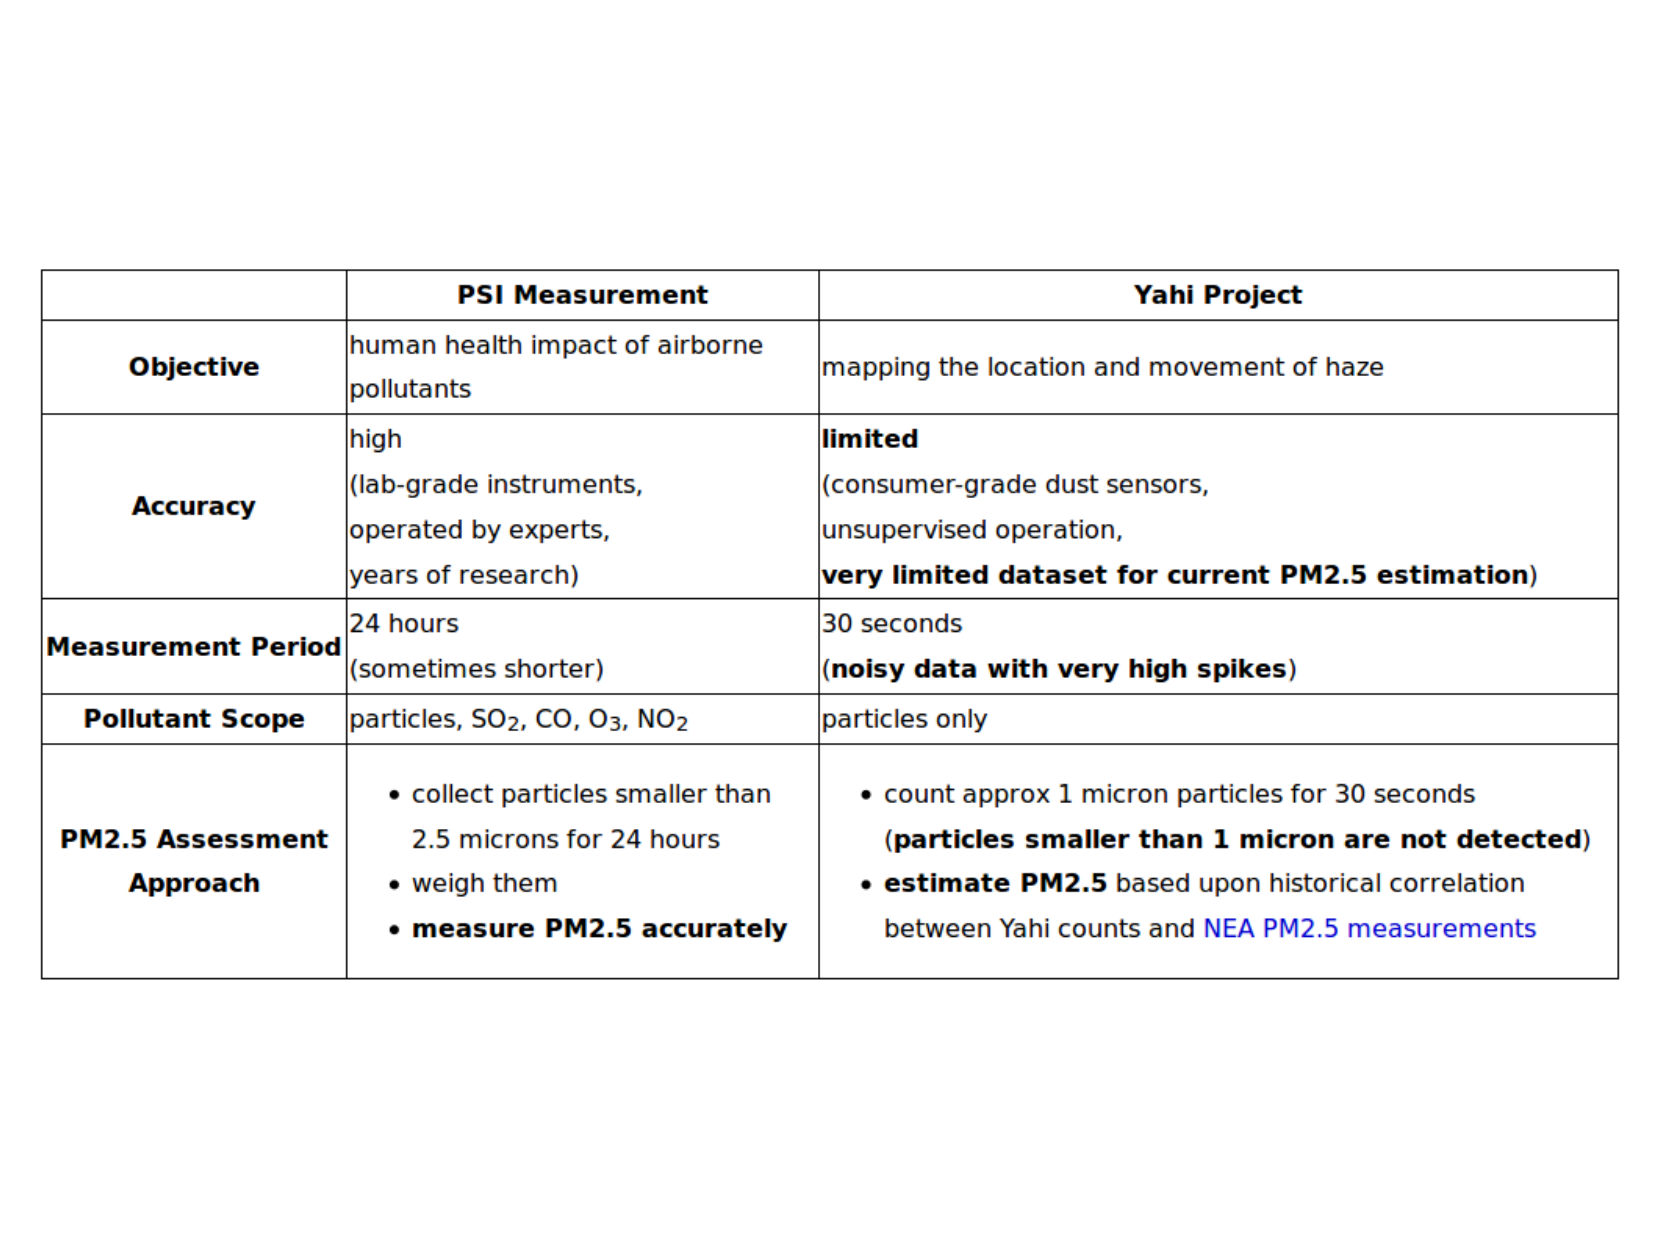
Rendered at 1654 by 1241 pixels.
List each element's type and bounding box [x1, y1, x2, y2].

picture [35, 254, 1624, 986]
